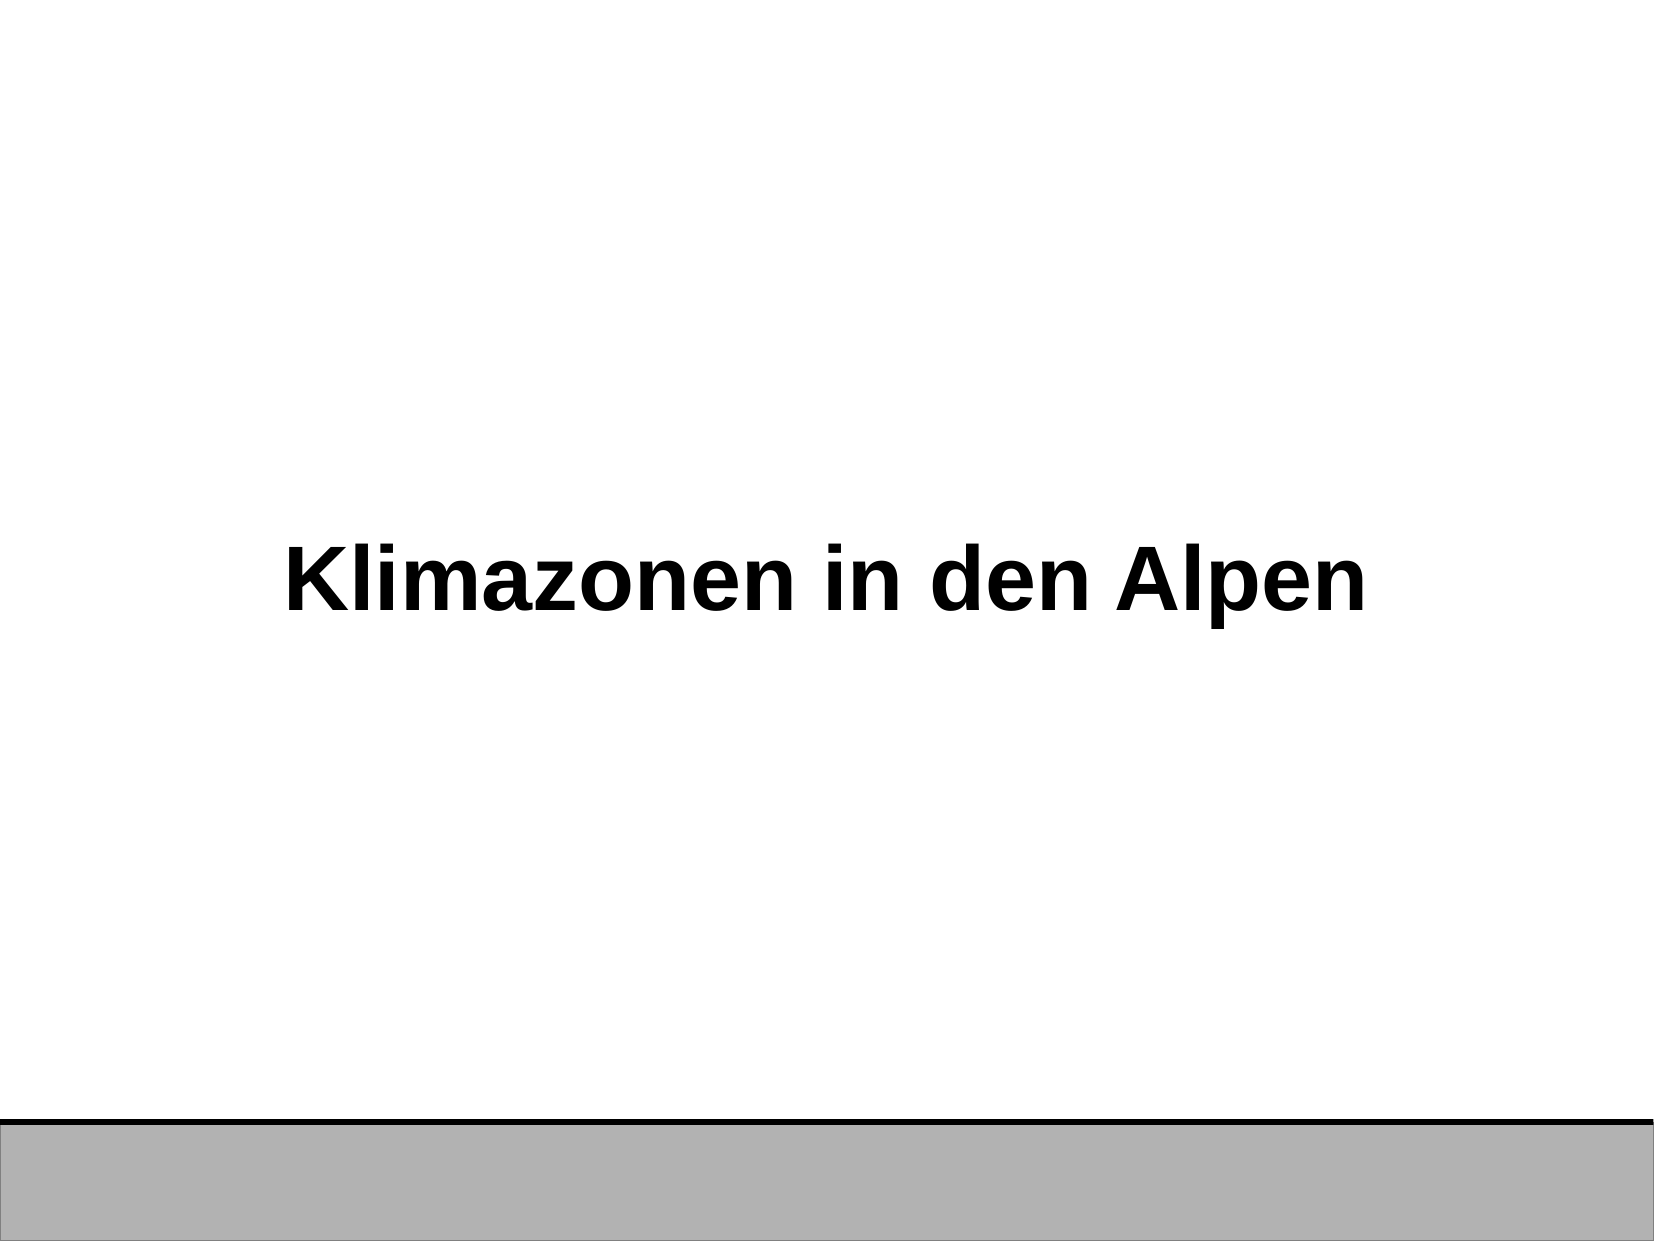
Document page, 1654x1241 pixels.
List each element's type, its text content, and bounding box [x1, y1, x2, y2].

text_box [0, 1125, 1654, 1241]
subtitle Klimazonen in den Alpen [82, 49, 1571, 1109]
